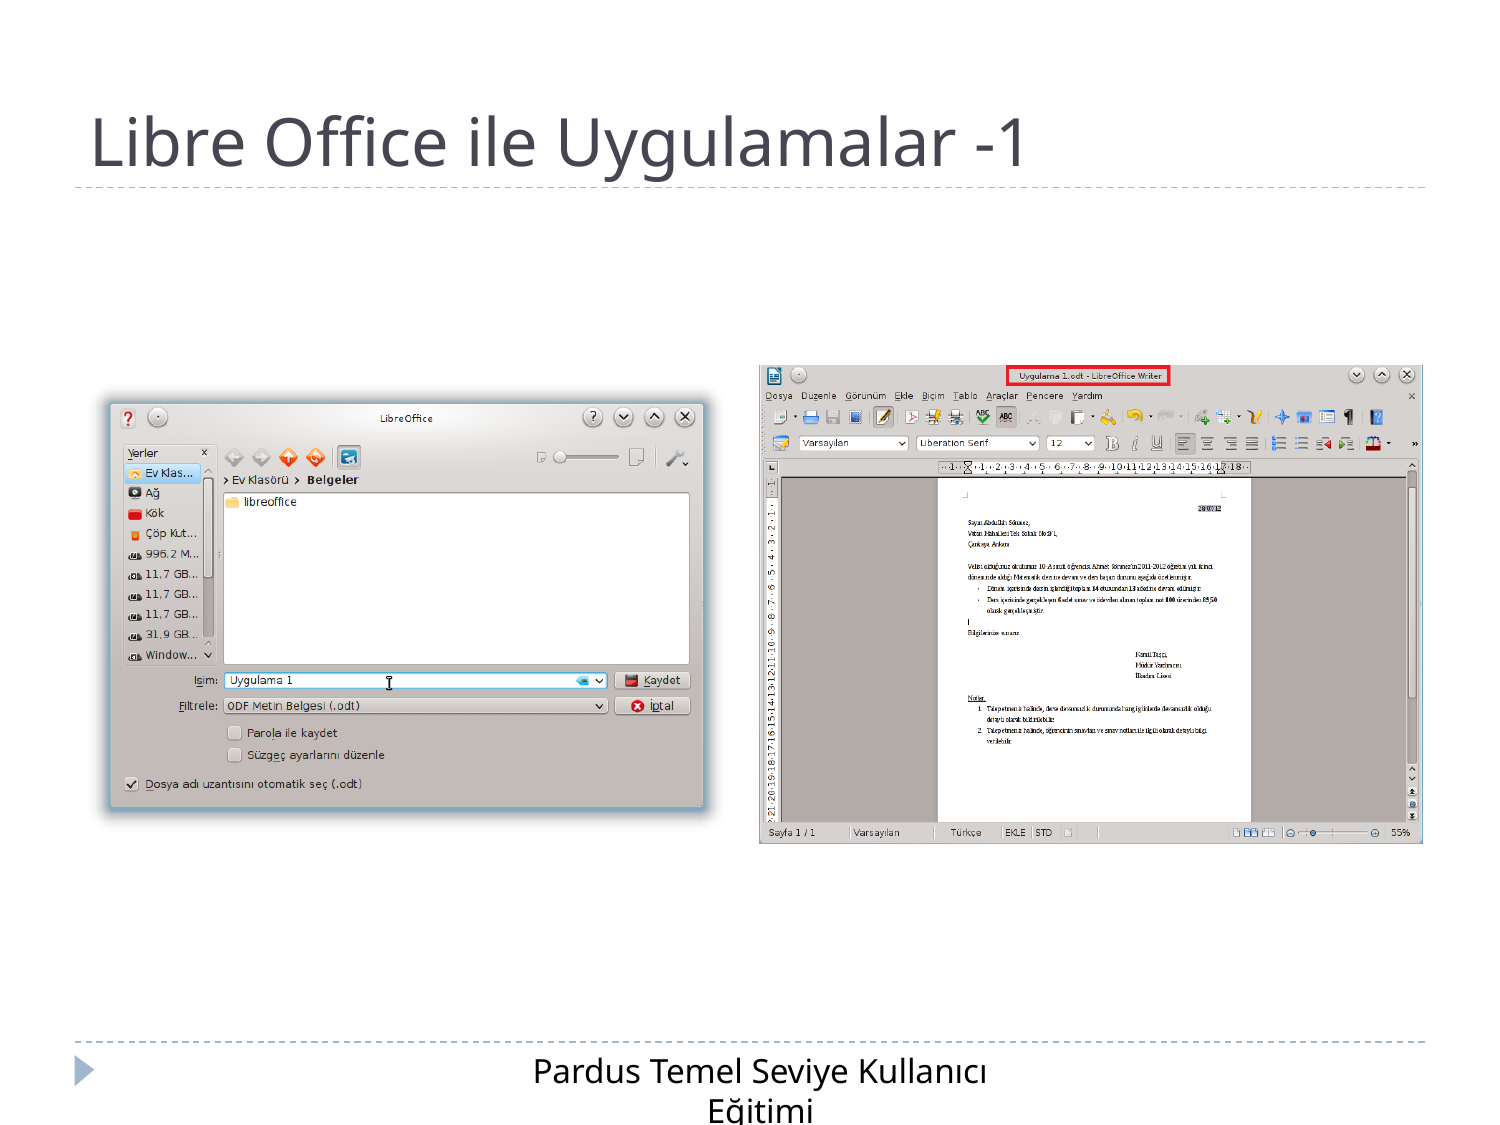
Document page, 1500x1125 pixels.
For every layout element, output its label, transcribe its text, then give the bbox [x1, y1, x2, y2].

picture [75, 368, 738, 842]
picture [759, 365, 1423, 844]
title Libre Office ile Uygulamalar -1 [75, 37, 1425, 188]
